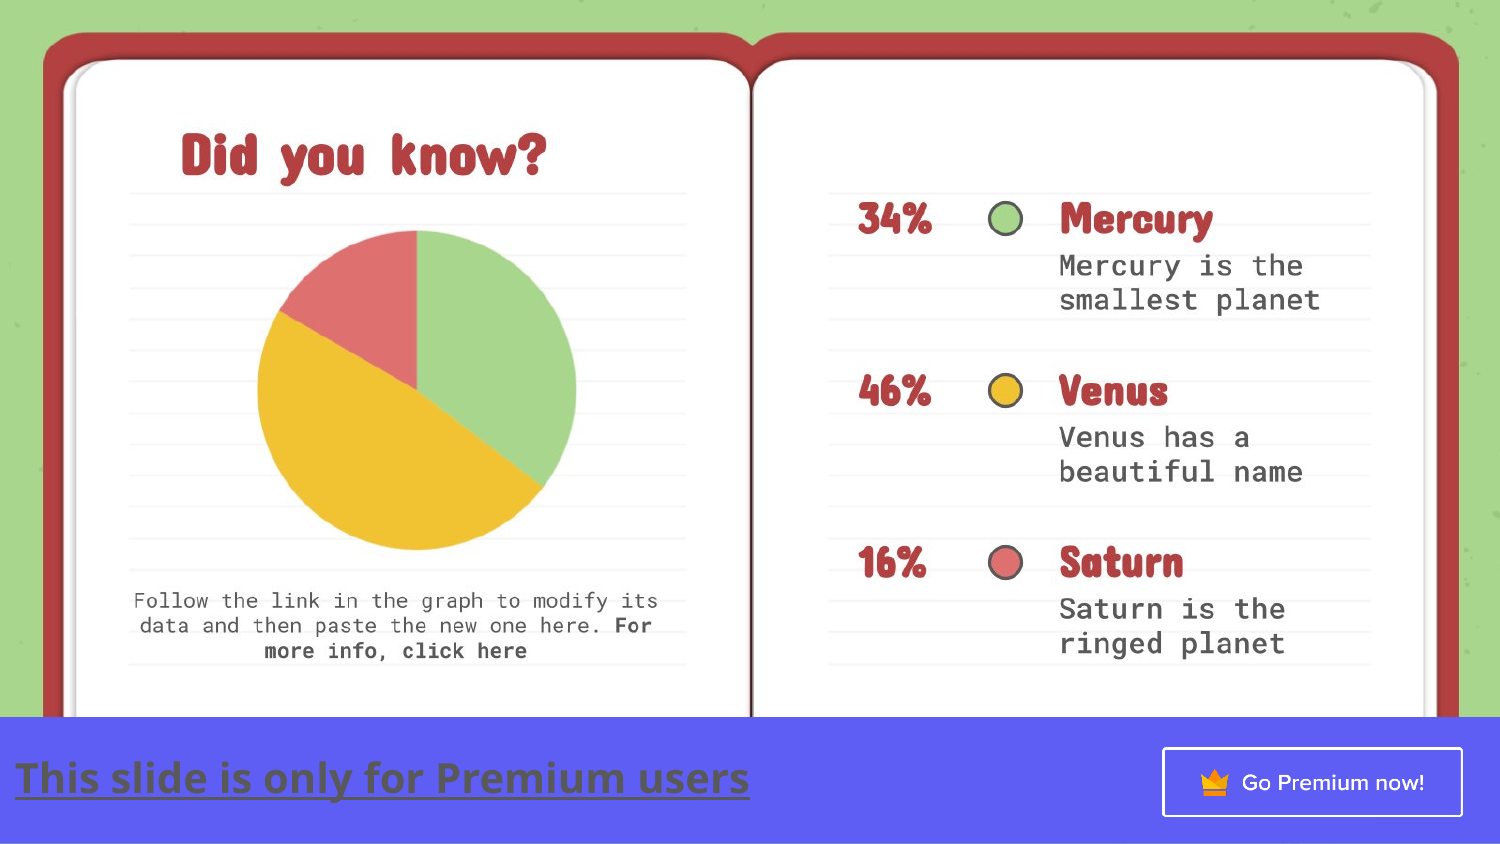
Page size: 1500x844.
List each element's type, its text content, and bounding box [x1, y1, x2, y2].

text_box This slide is only for Premium users [0, 717, 1500, 844]
picture [1162, 747, 1463, 817]
picture [0, 0, 1500, 717]
